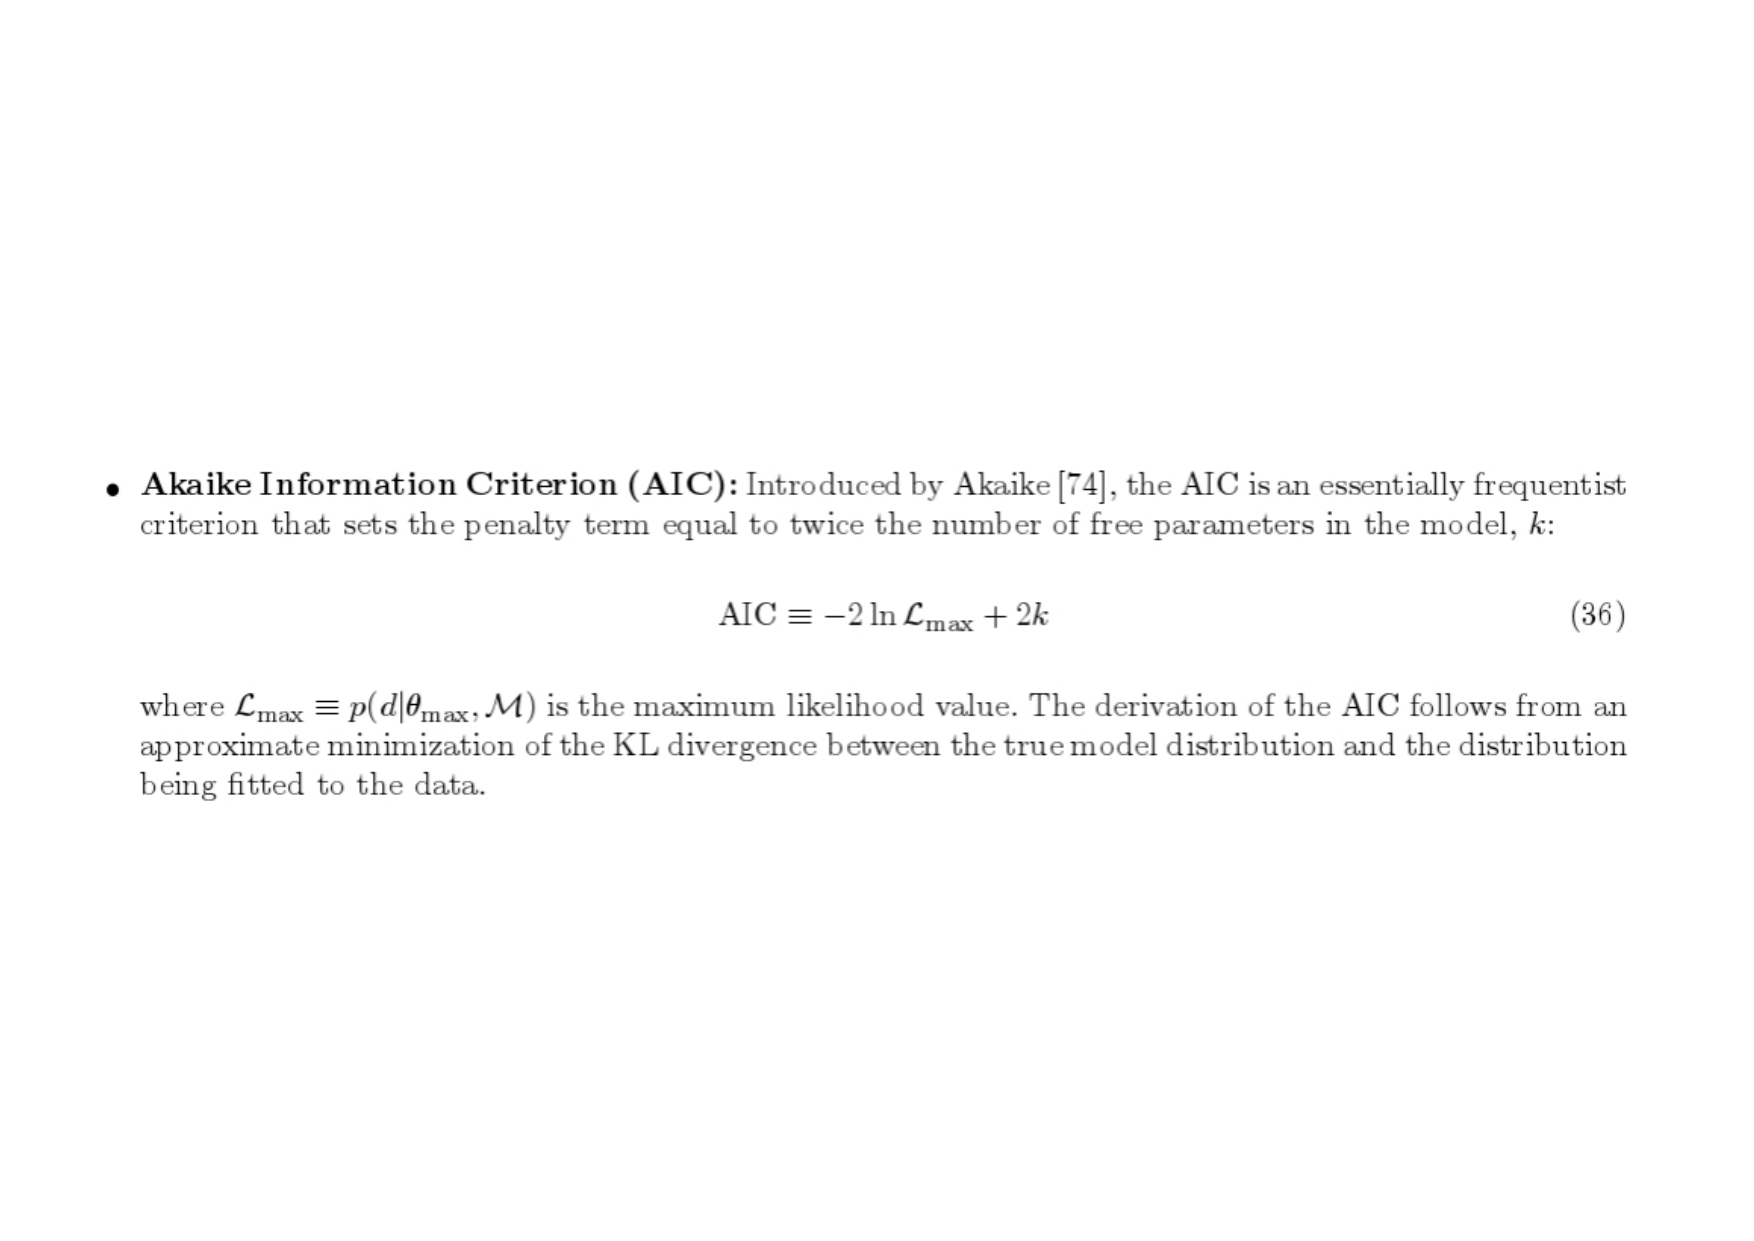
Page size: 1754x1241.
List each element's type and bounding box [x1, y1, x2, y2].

picture [66, 442, 1703, 805]
